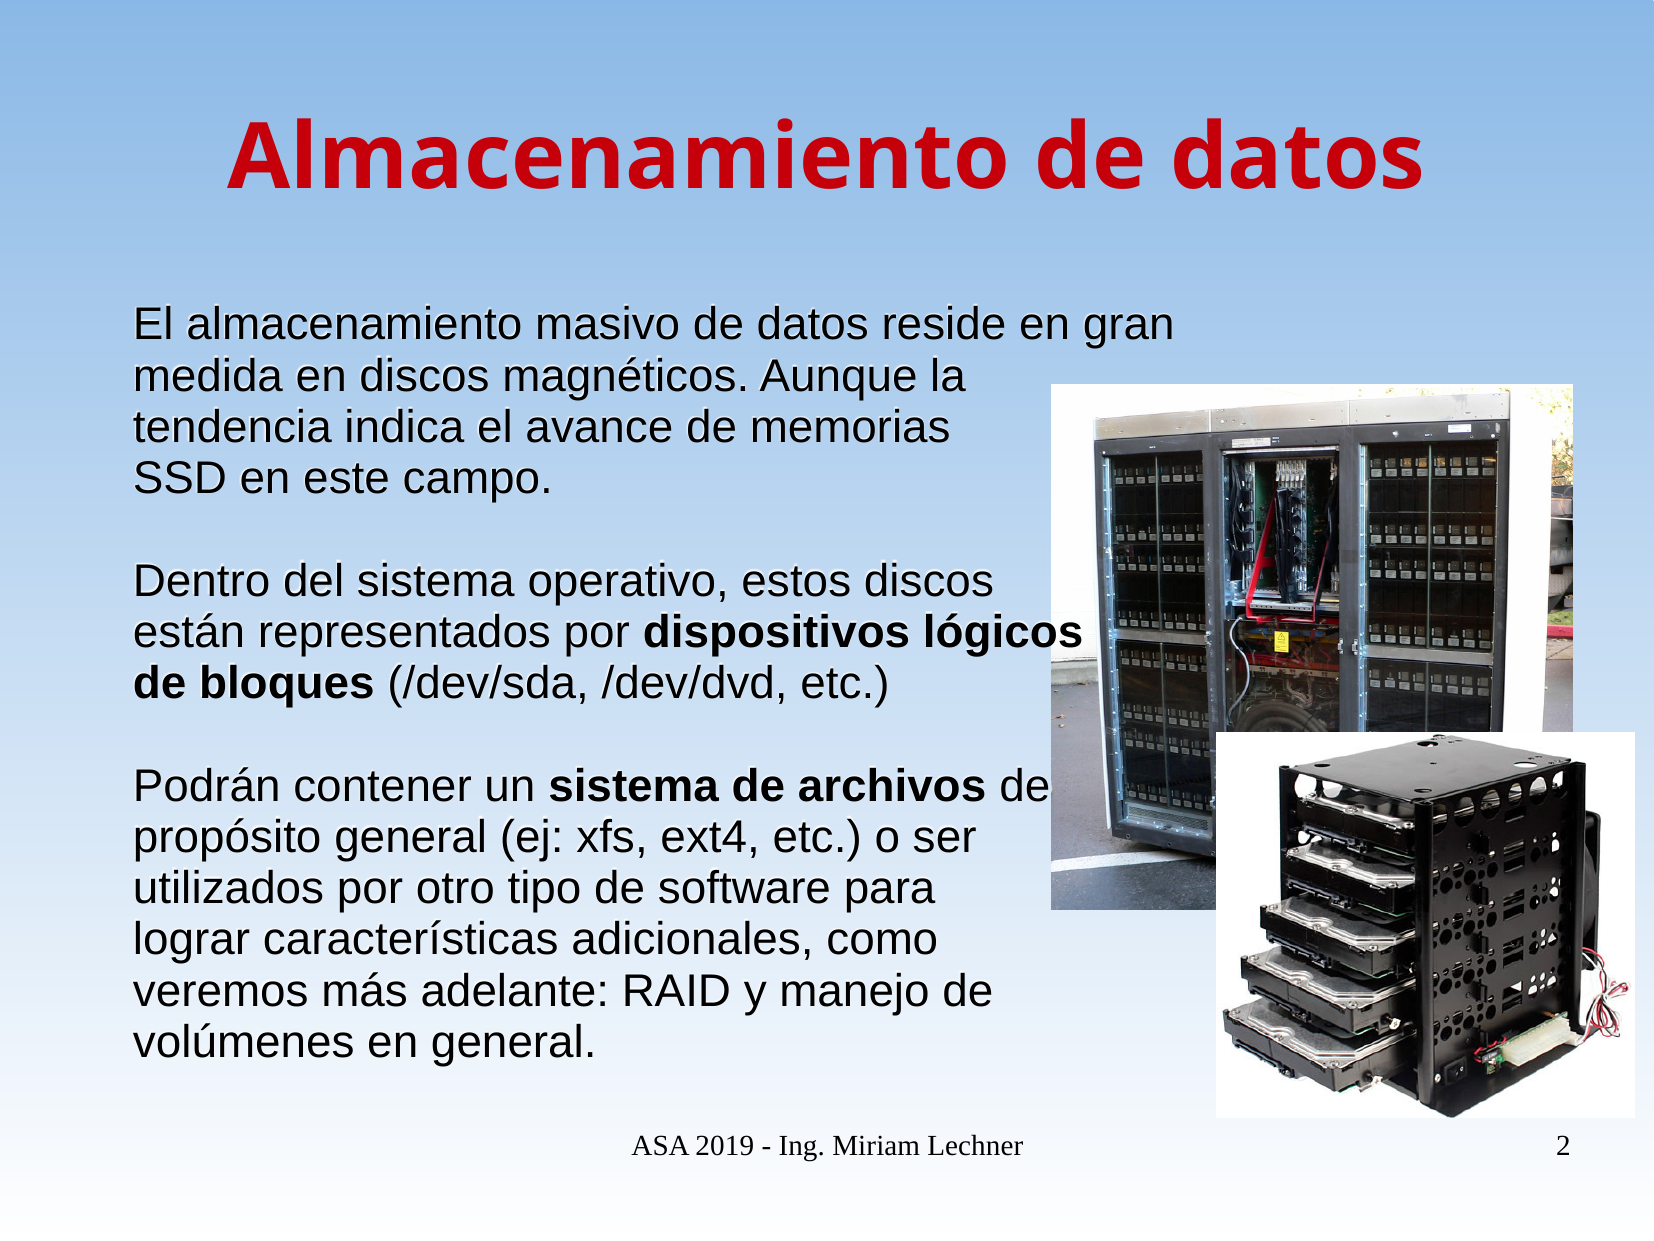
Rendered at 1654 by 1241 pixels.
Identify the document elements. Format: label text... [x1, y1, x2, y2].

text_box El almacenamiento masivo de datos reside en gran medida en discos magnéticos. Aunque la tendencia indica el avance de memorias SSD en este campo. Dentro del sistema operativo, estos discos están representados por dispositivos lógicos de bloques (/dev/sda, /dev/dvd, etc.) Podrán contener un sistema de archivos de propósito general (ej: xfs, ext4, etc.) o ser utilizados por otro tipo de software para lograr características adicionales, como veremos más adelante: RAID y manejo de volúmenes en general. [118, 290, 1204, 1241]
picture [1204, 384, 1635, 1118]
title Almacenamiento de datos [82, 49, 1571, 257]
